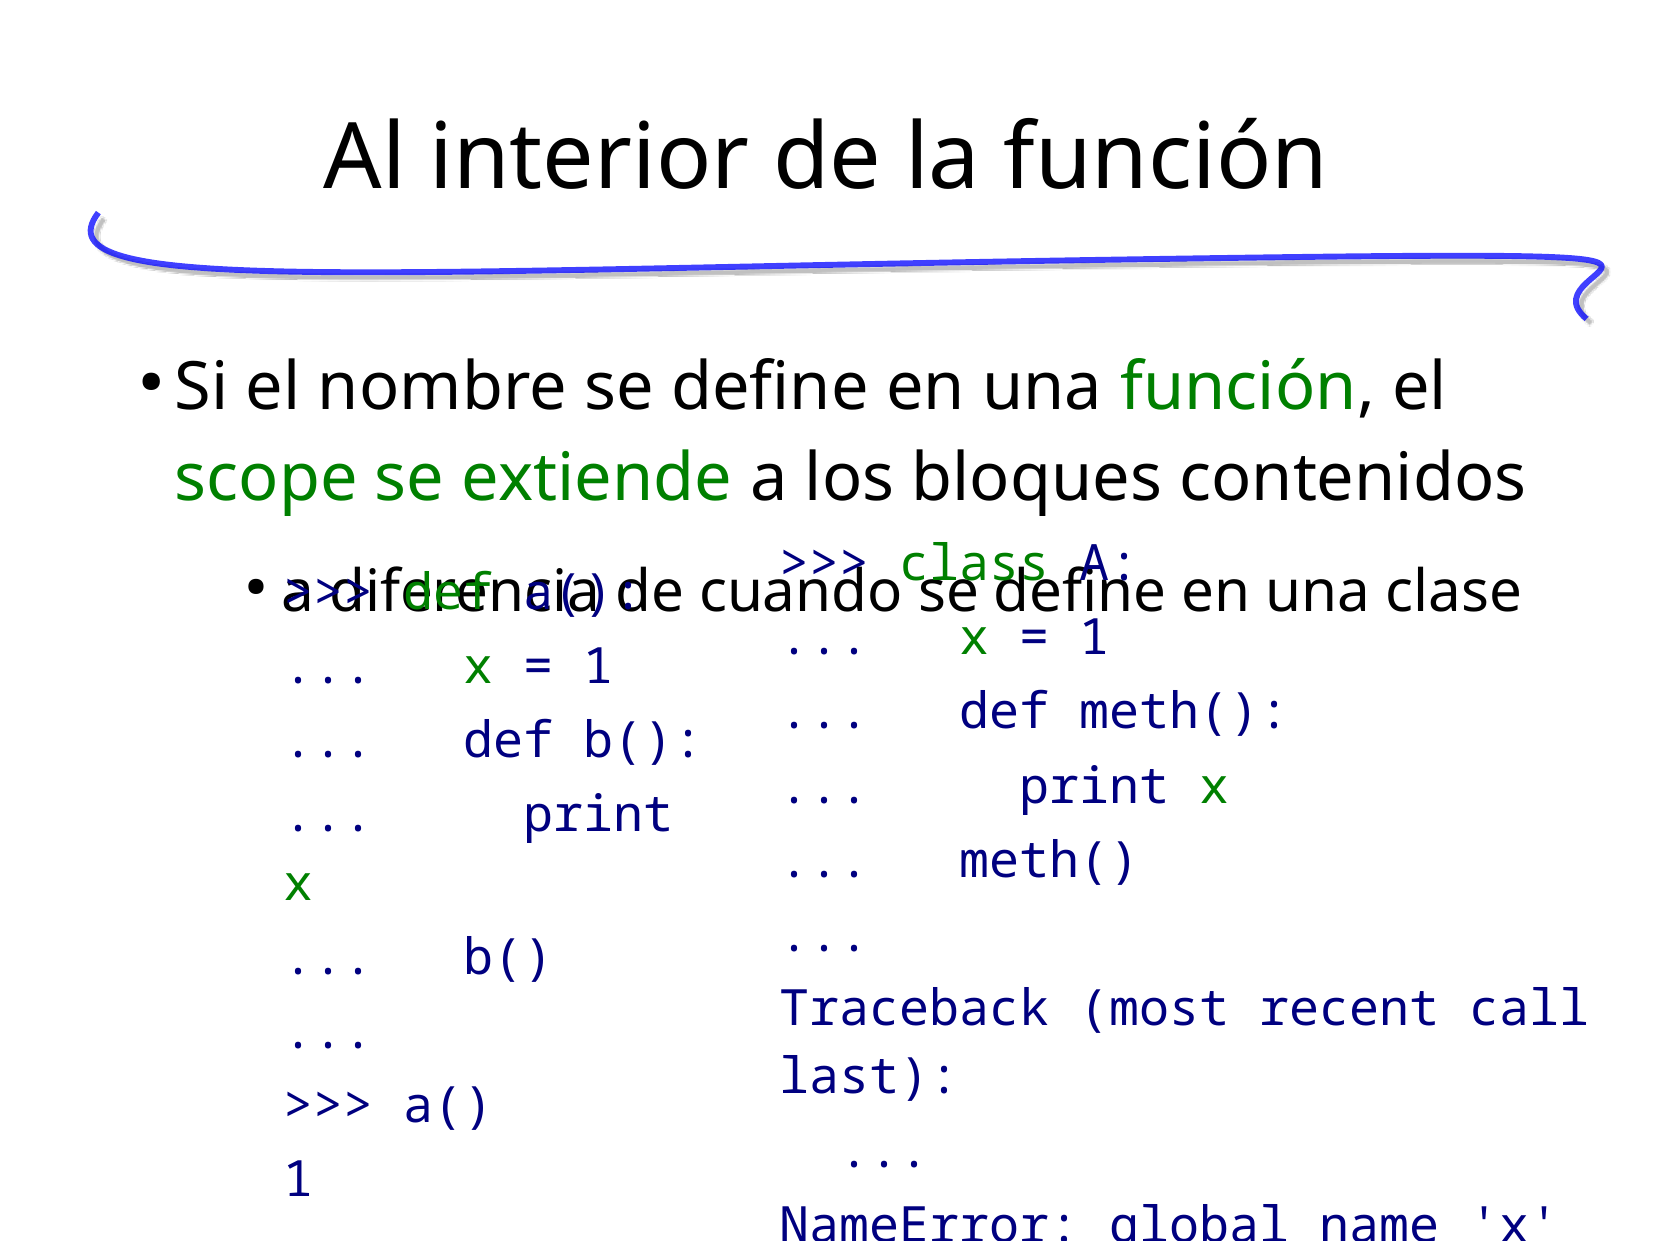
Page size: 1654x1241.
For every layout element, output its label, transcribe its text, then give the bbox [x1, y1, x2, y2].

title Al interior de la función [82, 49, 1571, 257]
text_box >>> class A: ... x = 1 ... def meth(): ... print x ... meth() ... Traceback (most recent call last): ... NameError: global name 'x' is not defined [708, 661, 1630, 1241]
subtitle Si el nombre se define en una función, el scope se extiende a los bloques contenidos a diferencia de cuando se define en una clase [103, 336, 1560, 739]
text_box >>> def a(): ... x = 1 ... def b(): ... print x ... b() ... >>> a() 1 [212, 662, 708, 1105]
